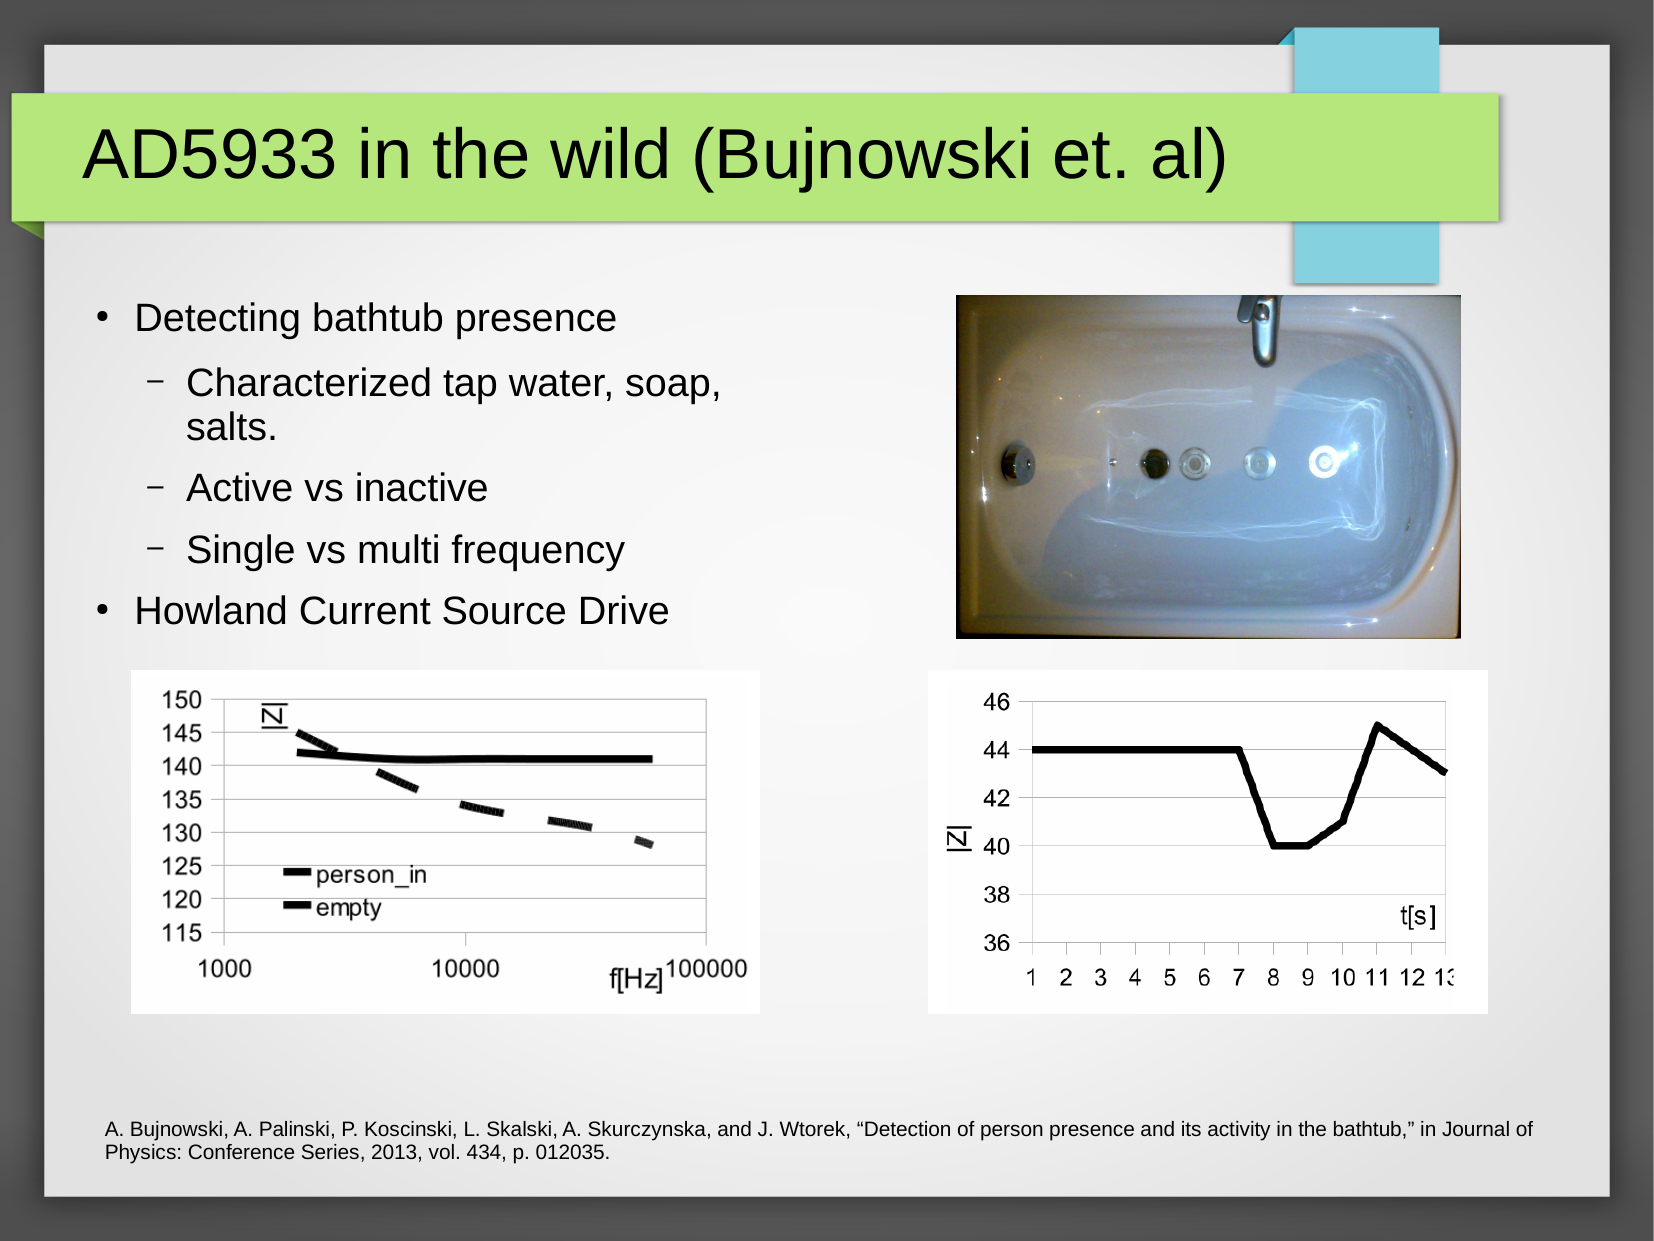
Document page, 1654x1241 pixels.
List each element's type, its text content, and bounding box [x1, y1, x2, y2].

list Detecting bathtub presence Characterized tap water, soap, salts. Active vs inactive Single vs multi frequency Howland Current Source Drive [82, 295, 809, 639]
title AD5933 in the wild (Bujnowski et. al) [82, 74, 1501, 233]
picture [0, 0, 1654, 1241]
text_box A. Bujnowski, A. Palinski, P. Koscinski, L. Skalski, A. Skurczynska, and J. Wtorek, “Detection of person presence and its activity in the bathtub,” in Journal of Physics: Conference Series, 2013, vol. 434, p. 012035. [90, 1110, 1579, 1201]
